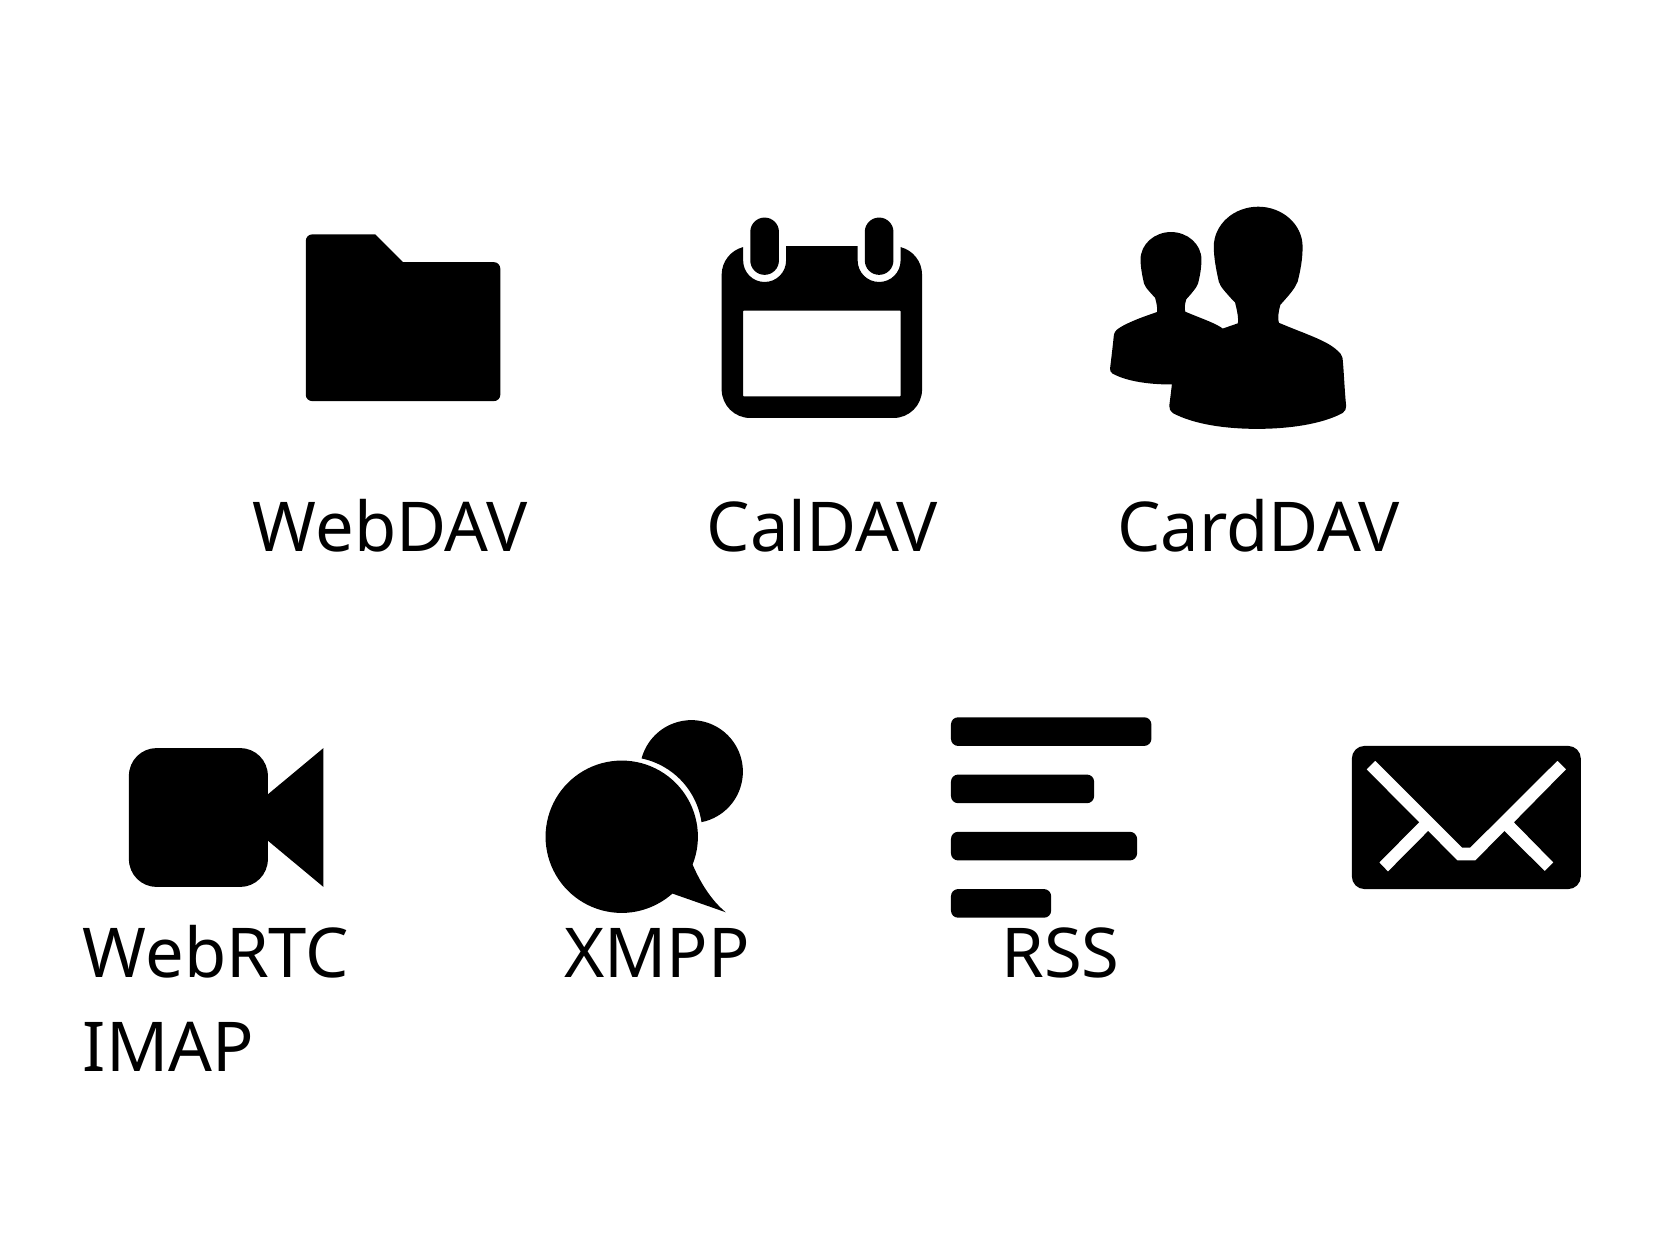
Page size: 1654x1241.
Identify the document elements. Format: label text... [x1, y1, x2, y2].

picture [933, 699, 1170, 936]
title WebDAV CalDAV CardDAV [82, 421, 1572, 629]
picture [703, 199, 940, 436]
title WebRTC XMPP RSS IMAP [82, 893, 1572, 1101]
picture [1348, 699, 1585, 936]
picture [108, 699, 345, 936]
picture [1110, 199, 1347, 436]
picture [285, 199, 522, 436]
picture [526, 699, 763, 936]
